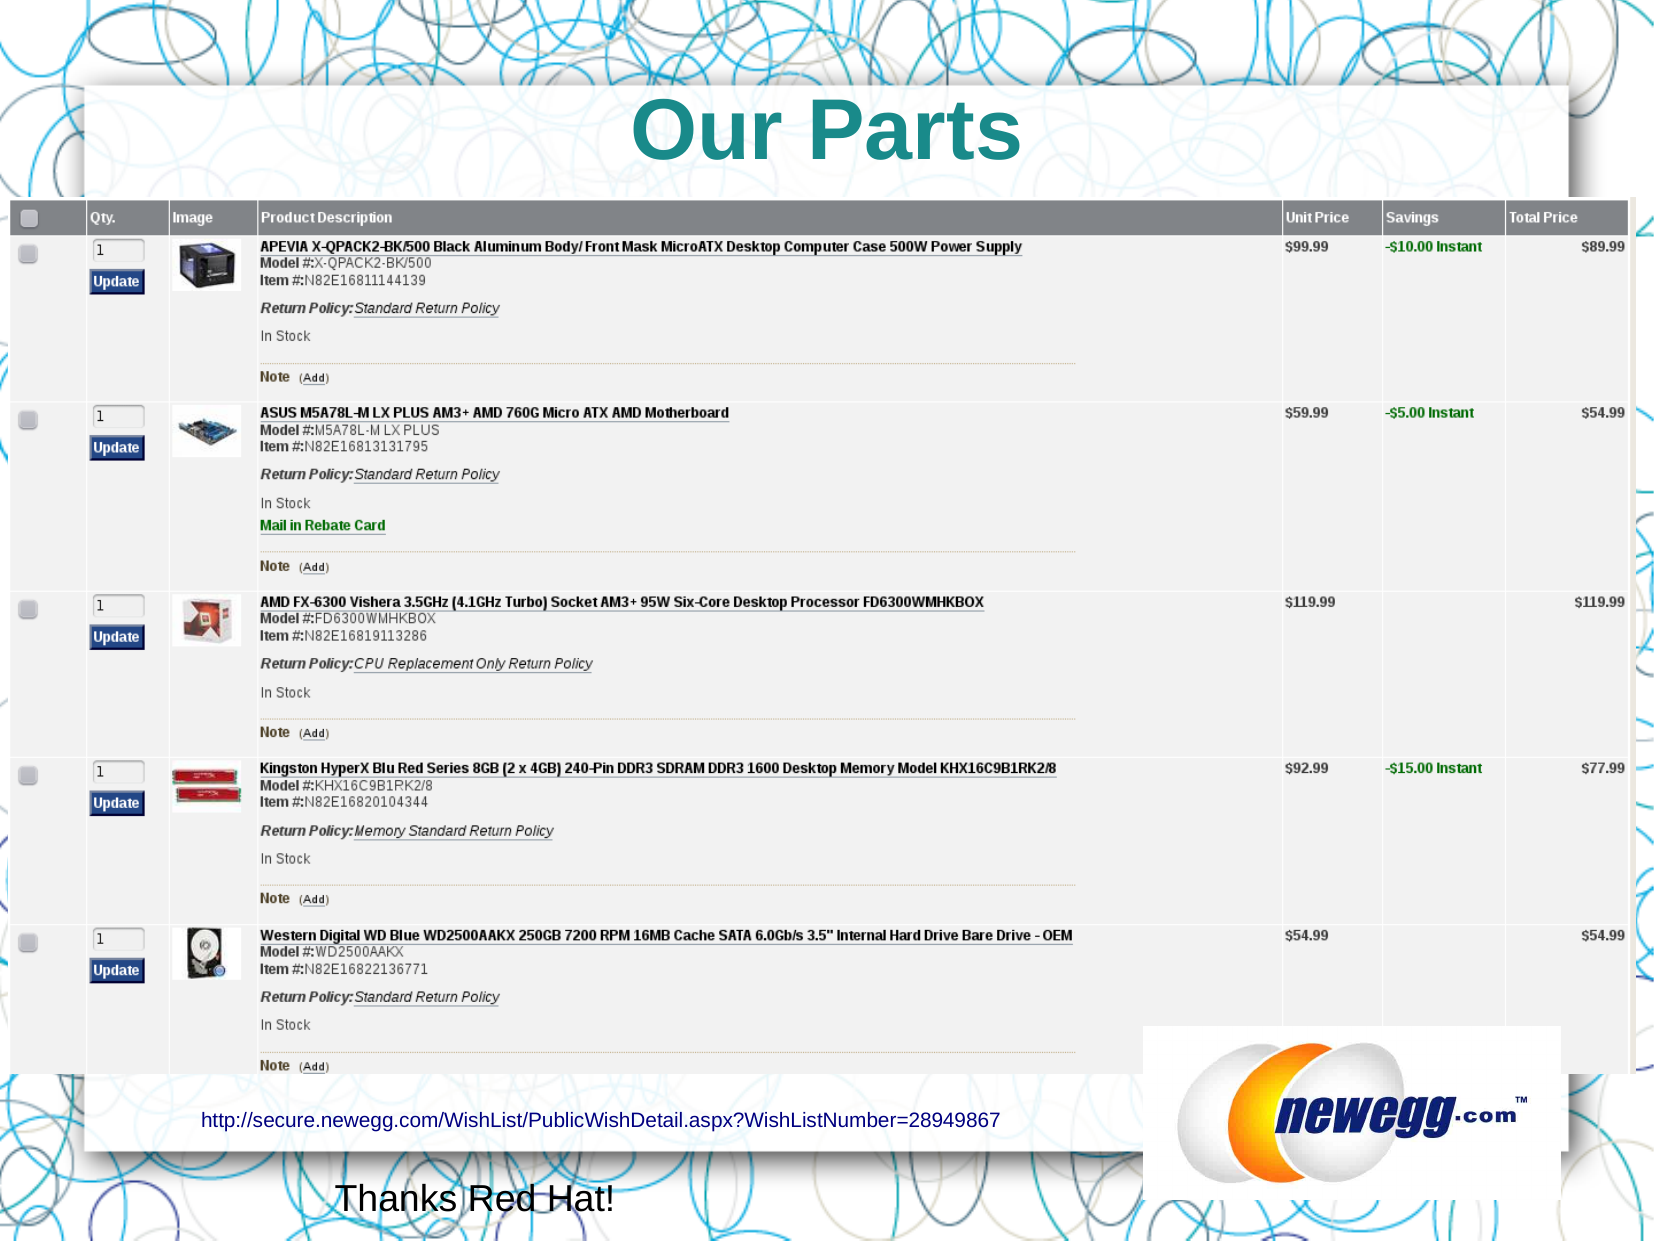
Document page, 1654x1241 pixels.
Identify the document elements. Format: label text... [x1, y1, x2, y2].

text_box http://secure.newegg.com/WishList/PublicWishDetail.aspx?WishListNumber=28949867 [186, 1101, 1021, 1141]
title Our Parts [82, 25, 1571, 197]
picture [0, 0, 1654, 1241]
text_box Thanks Red Hat! [319, 1170, 631, 1227]
